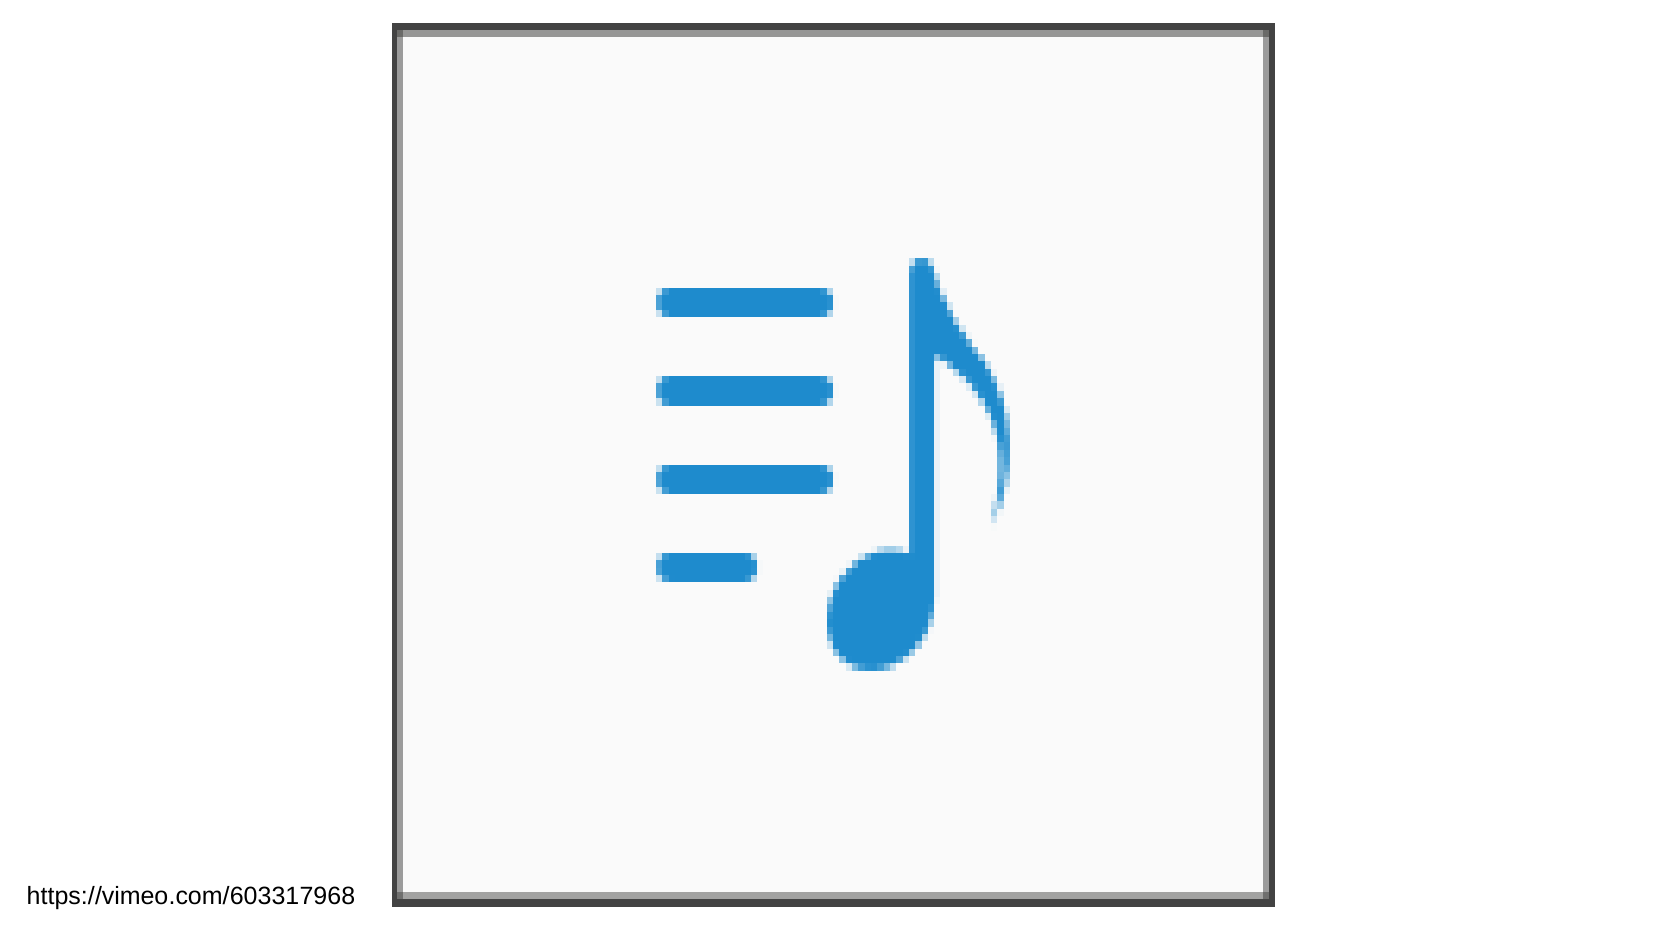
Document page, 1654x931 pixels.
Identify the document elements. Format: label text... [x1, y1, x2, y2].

text_box https://vimeo.com/603317968 [11, 874, 371, 917]
text_box [390, 22, 1277, 908]
